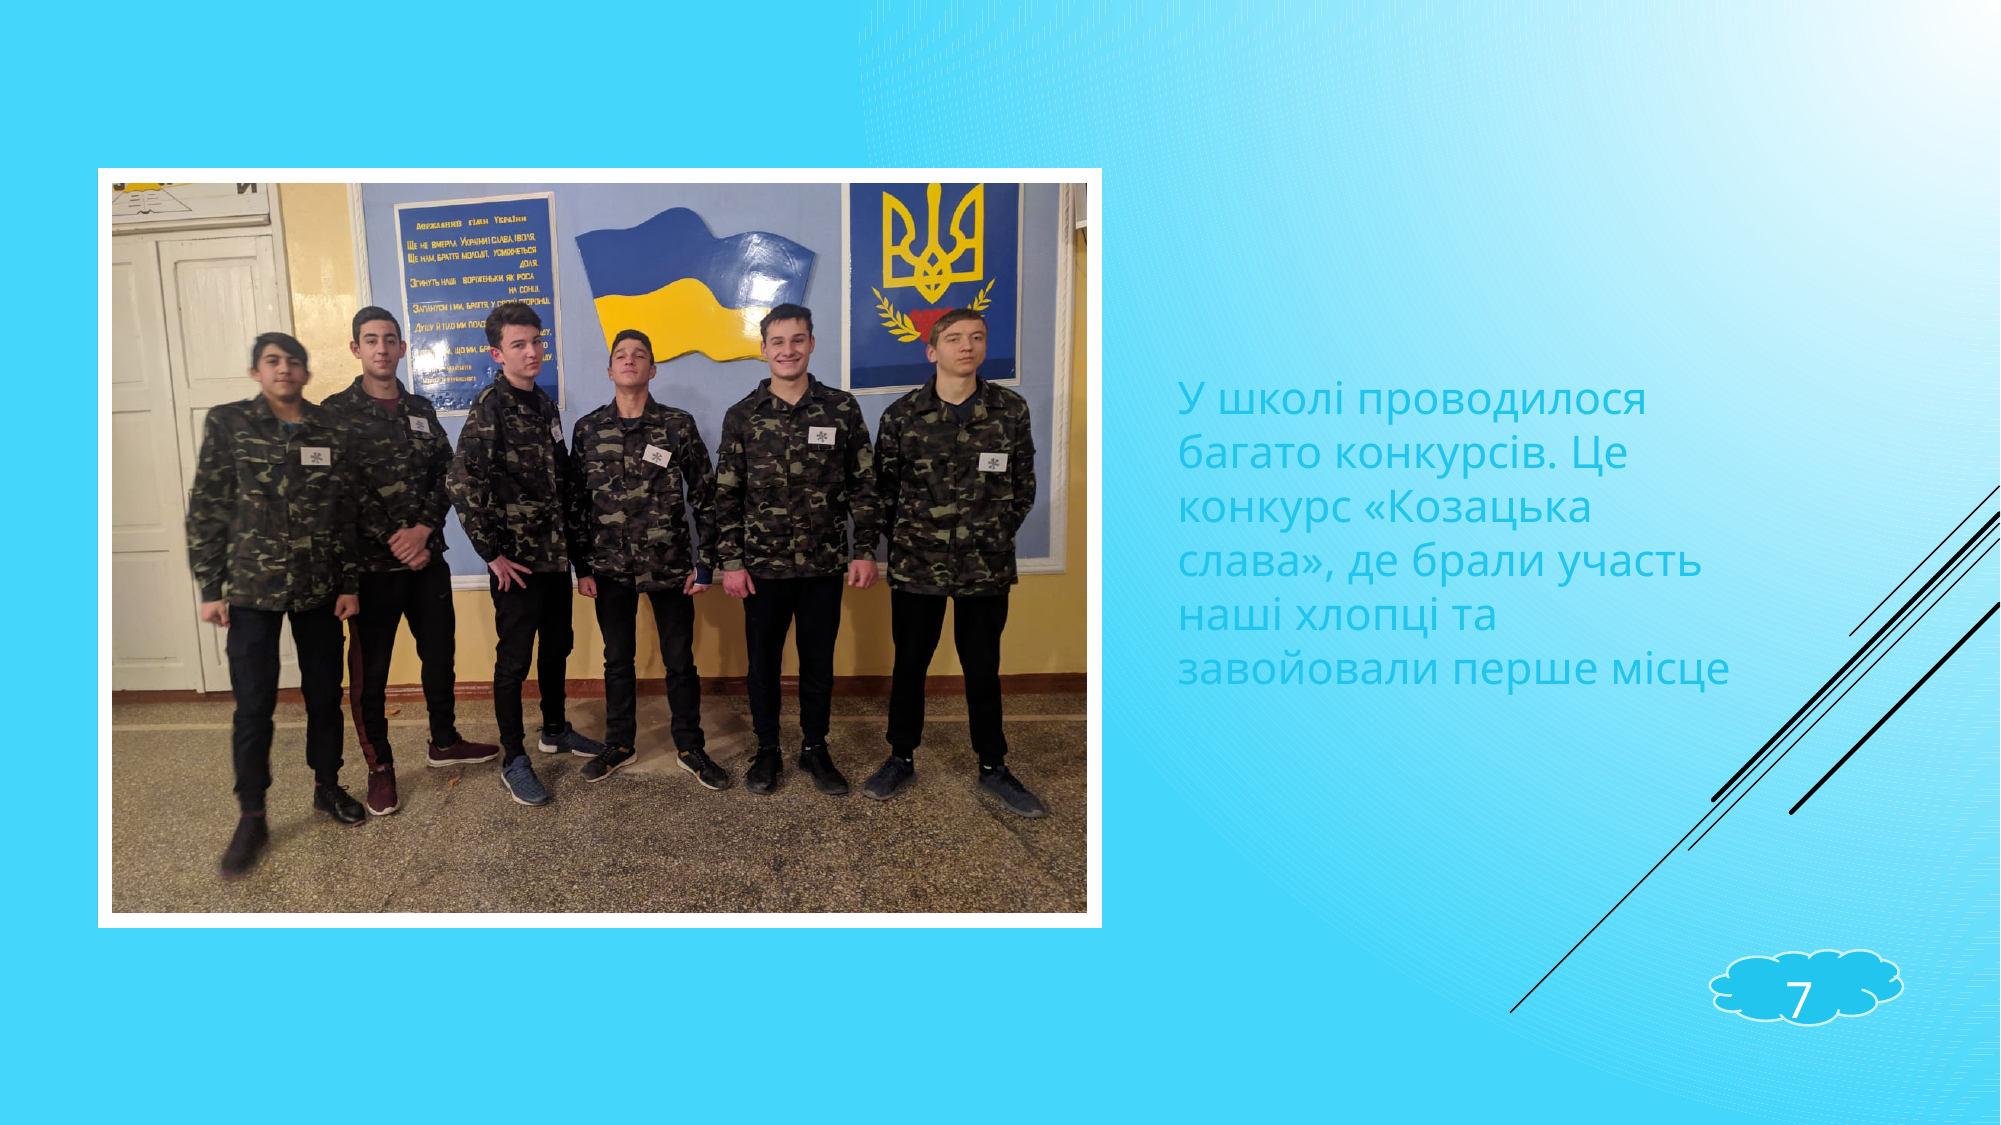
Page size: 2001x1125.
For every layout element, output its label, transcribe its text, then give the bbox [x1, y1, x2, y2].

list У школі проводилося багато конкурсів. Це конкурс «Козацька слава», де брали участь наші хлопці та завойовали перше місце [1162, 362, 1763, 706]
text_box 7 [1709, 950, 1903, 1026]
picture [112, 182, 1088, 914]
